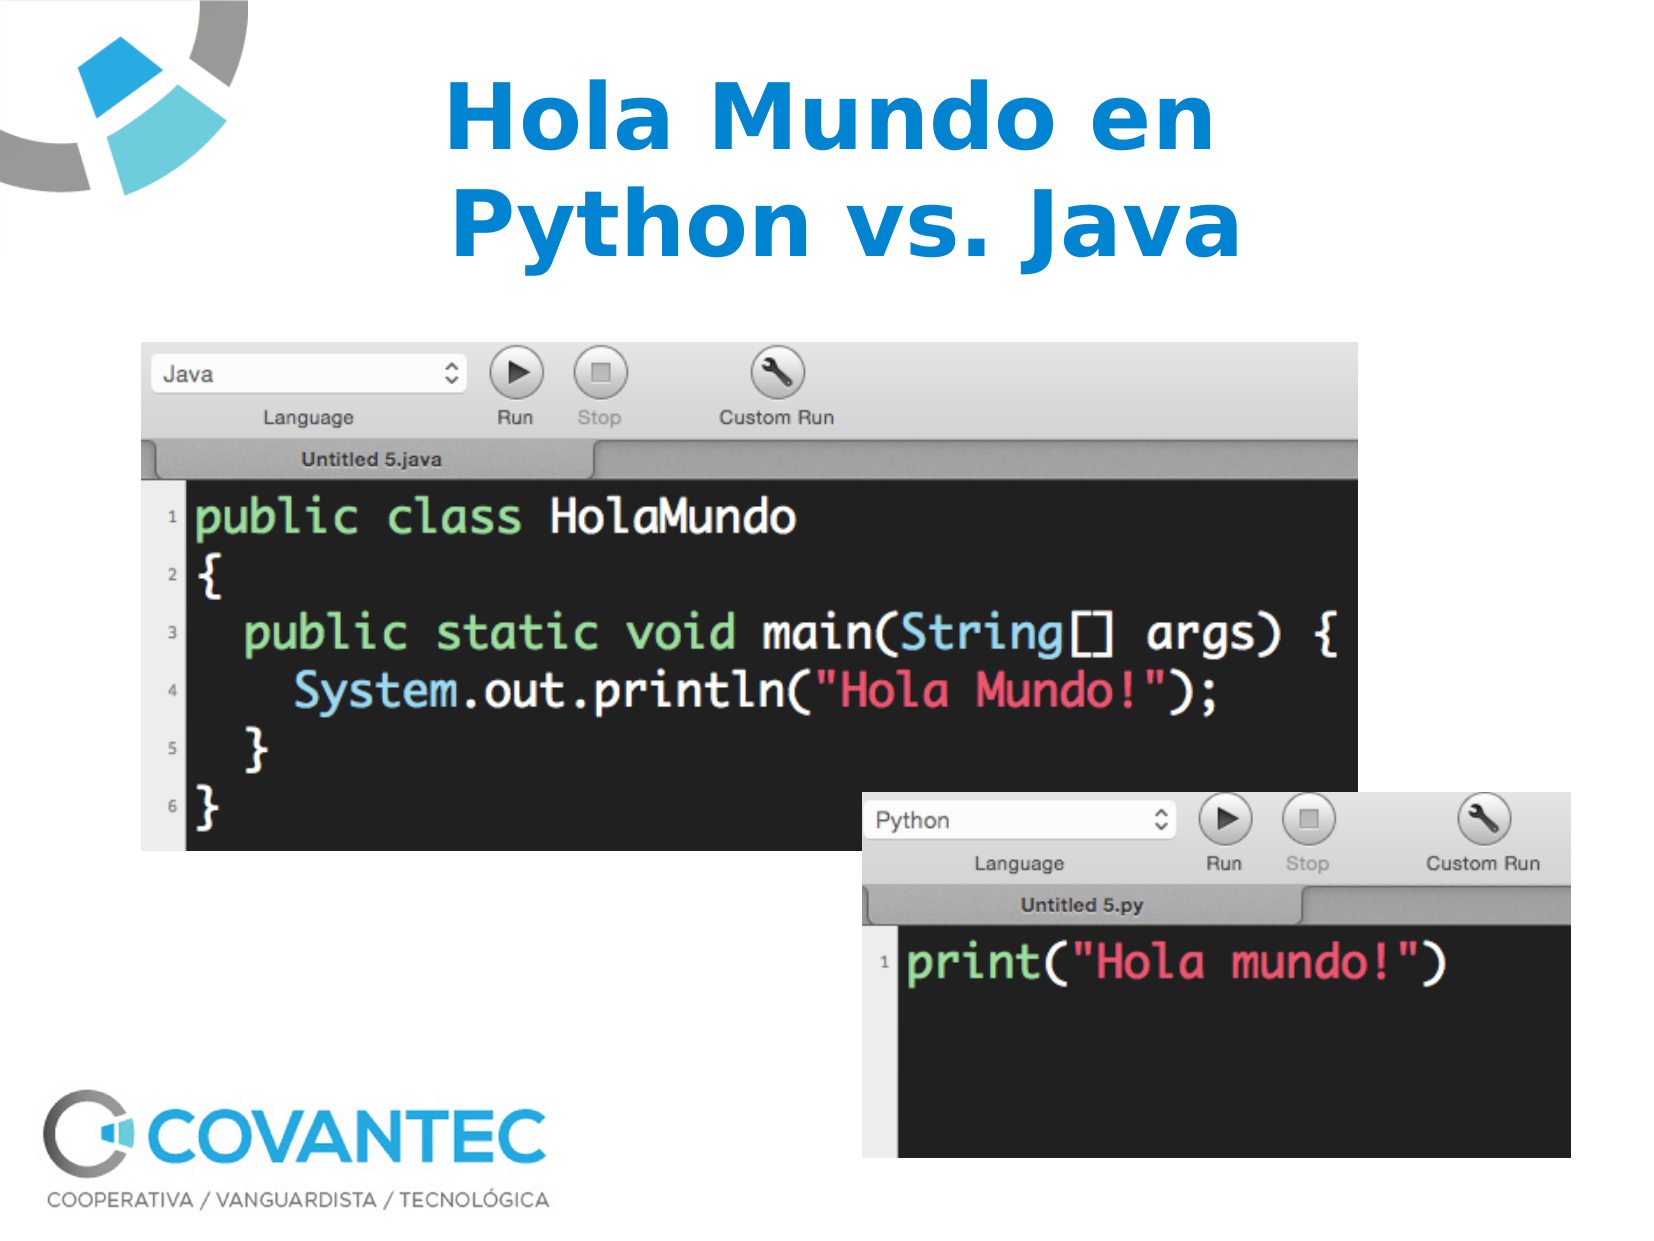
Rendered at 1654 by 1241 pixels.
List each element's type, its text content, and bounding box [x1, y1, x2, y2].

title Hola Mundo en Python vs. Java [431, 64, 1263, 279]
picture [0, 0, 248, 257]
picture [141, 342, 1571, 1158]
picture [35, 1080, 556, 1218]
